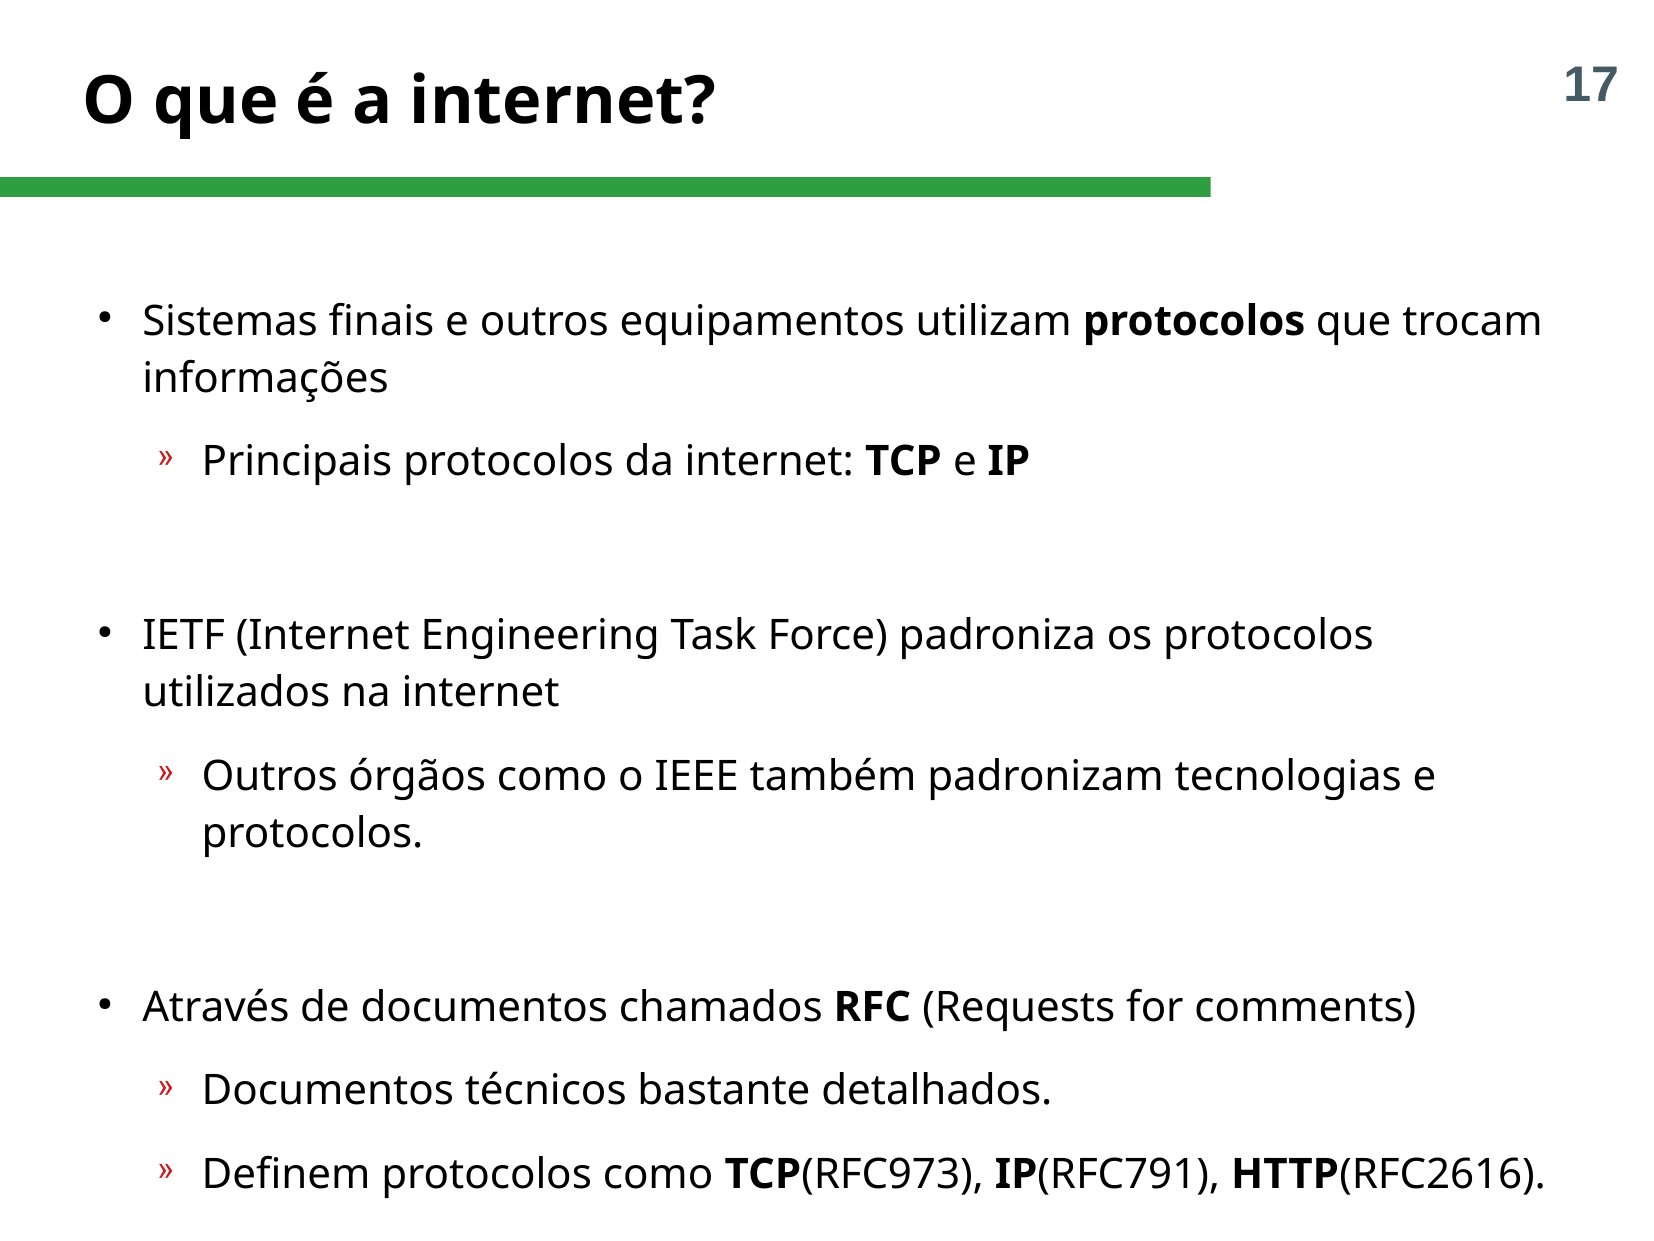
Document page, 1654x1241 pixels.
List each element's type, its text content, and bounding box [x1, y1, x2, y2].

title O que é a internet? [82, 0, 1152, 202]
list Sistemas finais e outros equipamentos utilizam protocolos que trocam informações Principais protocolos da internet: TCP e IP IETF (Internet Engineering Task Force) padroniza os protocolos utilizados na internet Outros órgãos como o IEEE também padronizam tecnologias e protocolos. Através de documentos chamados RFC (Requests for comments) Documentos técnicos bastante detalhados. Definem protocolos como TCP(RFC973), IP(RFC791), HTTP(RFC2616). [82, 290, 1571, 1216]
